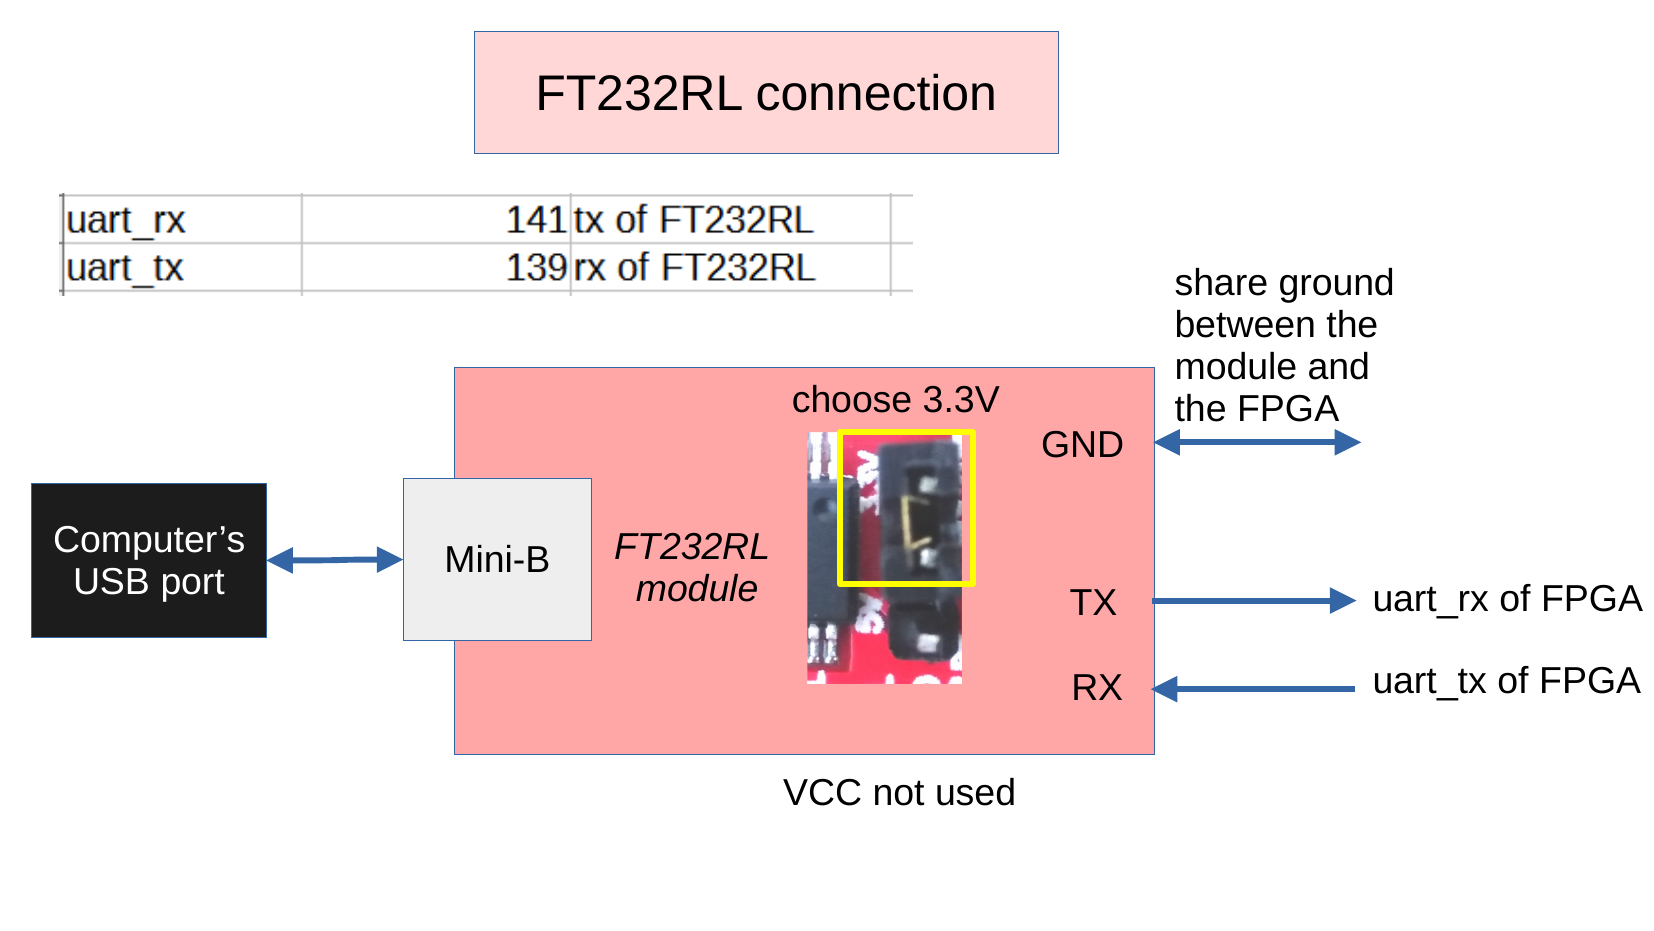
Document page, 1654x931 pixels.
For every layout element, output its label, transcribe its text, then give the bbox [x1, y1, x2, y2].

text_box GND [1026, 415, 1149, 515]
text_box share ground between the module and the FPGA [1159, 254, 1444, 438]
picture [59, 193, 913, 296]
text_box [454, 367, 1155, 755]
text_box Mini-B [403, 478, 592, 641]
picture [843, 435, 962, 581]
text_box FT232RL module [598, 518, 796, 618]
text_box uart_rx of FPGA [1357, 569, 1654, 652]
picture [807, 432, 962, 684]
text_box uart_tx of FPGA [1357, 652, 1654, 737]
text_box FT232RL connection [474, 31, 1059, 154]
text_box choose 3.3V [777, 370, 1064, 428]
text_box RX [1056, 659, 1150, 716]
text_box Computer’s USB port [31, 483, 267, 638]
text_box VCC not used [768, 764, 1112, 821]
text_box TX [1054, 574, 1149, 631]
